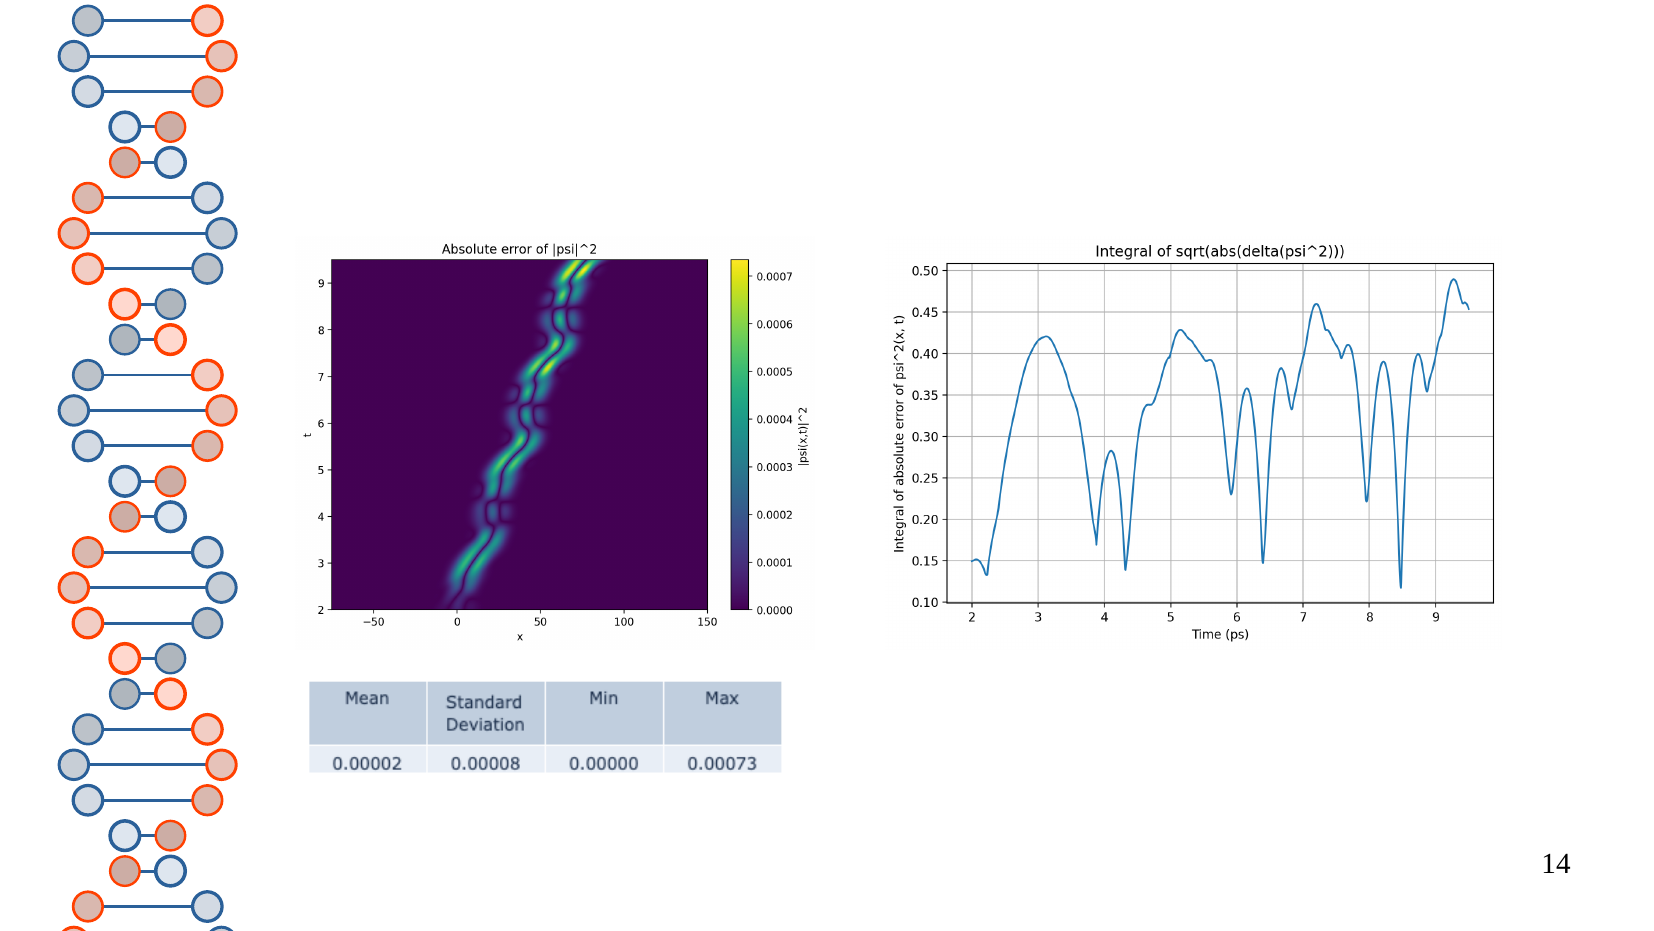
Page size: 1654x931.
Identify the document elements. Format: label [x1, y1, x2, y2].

picture [885, 236, 1502, 650]
picture [295, 236, 815, 650]
picture [297, 668, 801, 795]
